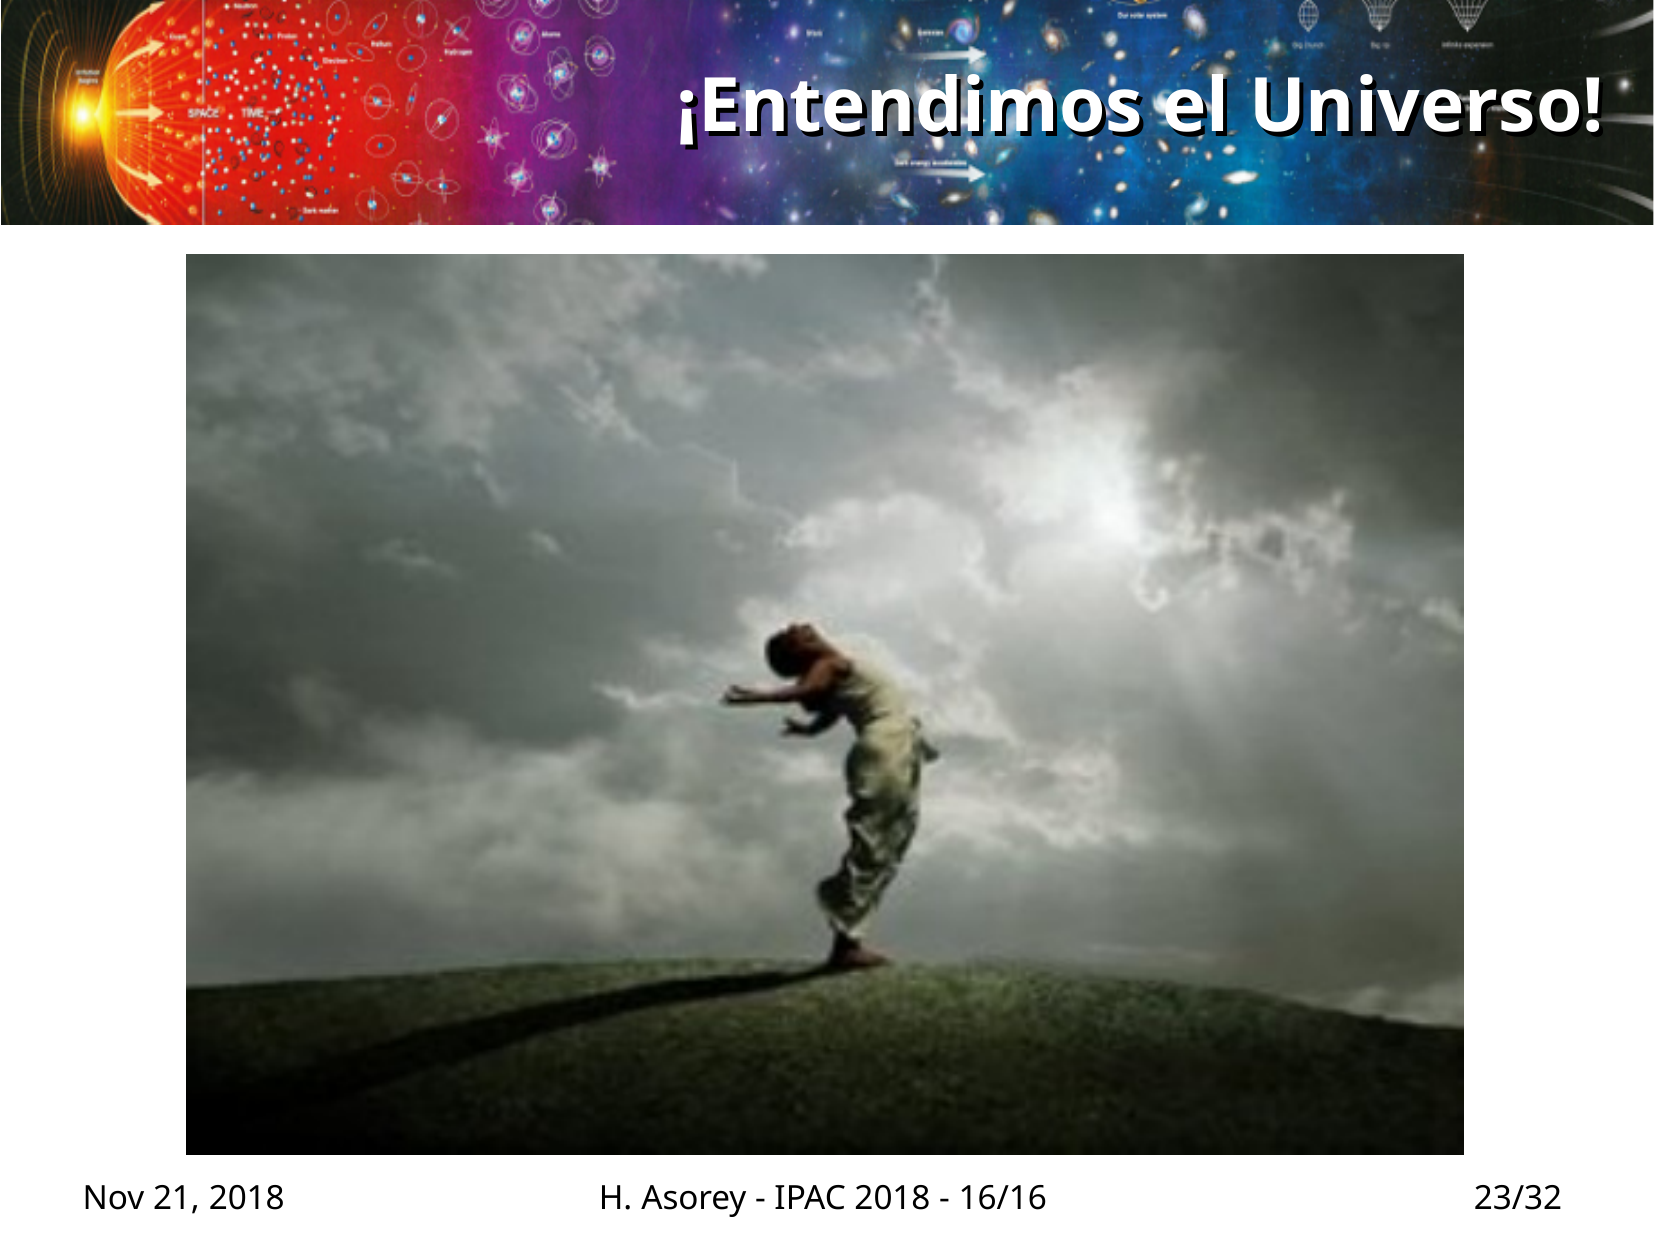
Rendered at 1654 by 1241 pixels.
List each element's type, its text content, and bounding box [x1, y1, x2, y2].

picture [186, 254, 1464, 1156]
picture [1, 0, 1654, 225]
title ¡Entendimos el Universo! [45, 15, 1606, 191]
